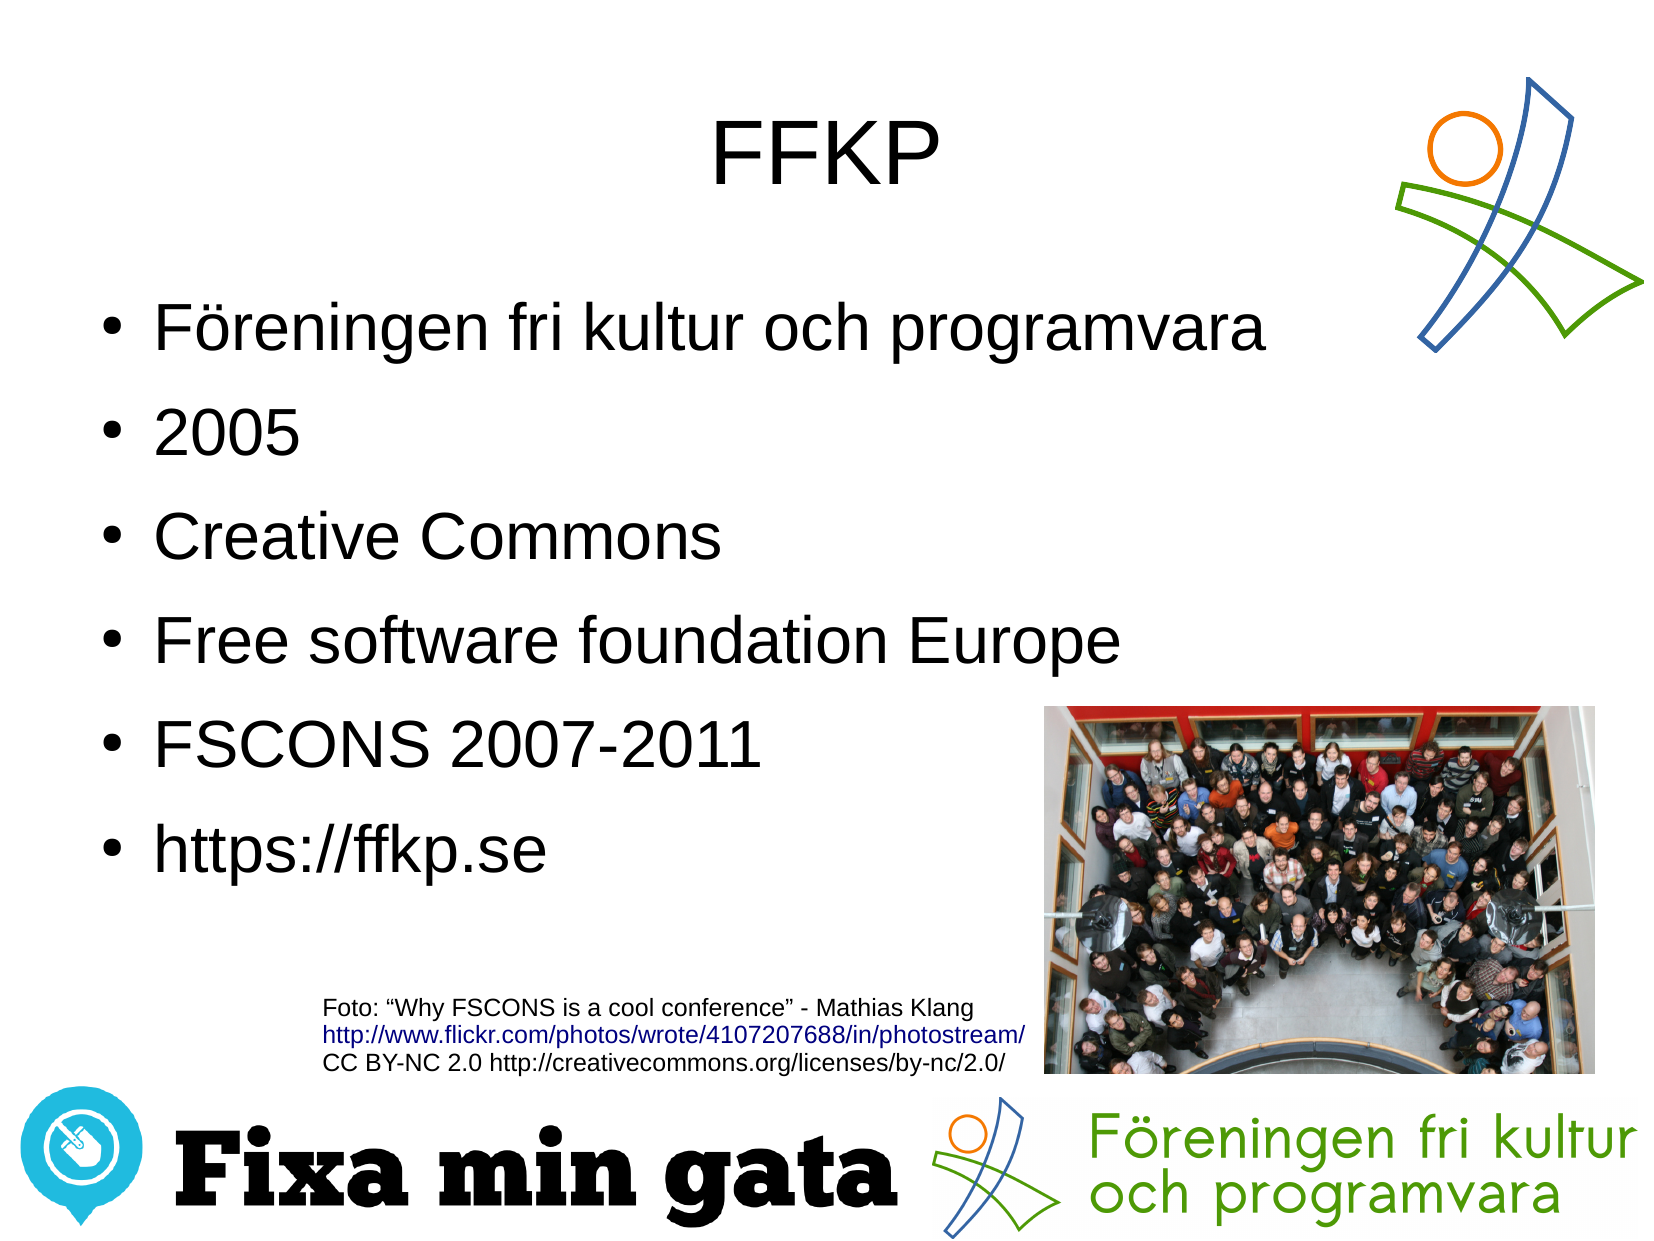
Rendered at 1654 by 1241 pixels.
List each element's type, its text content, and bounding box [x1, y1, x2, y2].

title FFKP [82, 49, 1571, 257]
picture [1395, 77, 1644, 353]
list Föreningen fri kultur och programvara 2005 Creative Commons Free software foundation Europe FSCONS 2007-2011 https://ffkp.se [82, 290, 1538, 1010]
text_box Foto: “Why FSCONS is a cool conference” - Mathias Klang http://www.flickr.com/photos/wrote/4107207688/in/photostream/ CC BY-NC 2.0 http://creativecommons.org/licenses/by-nc/2.0/ [307, 985, 1042, 1085]
picture [932, 1097, 1638, 1239]
picture [4, 1079, 910, 1236]
picture [1044, 706, 1595, 1074]
